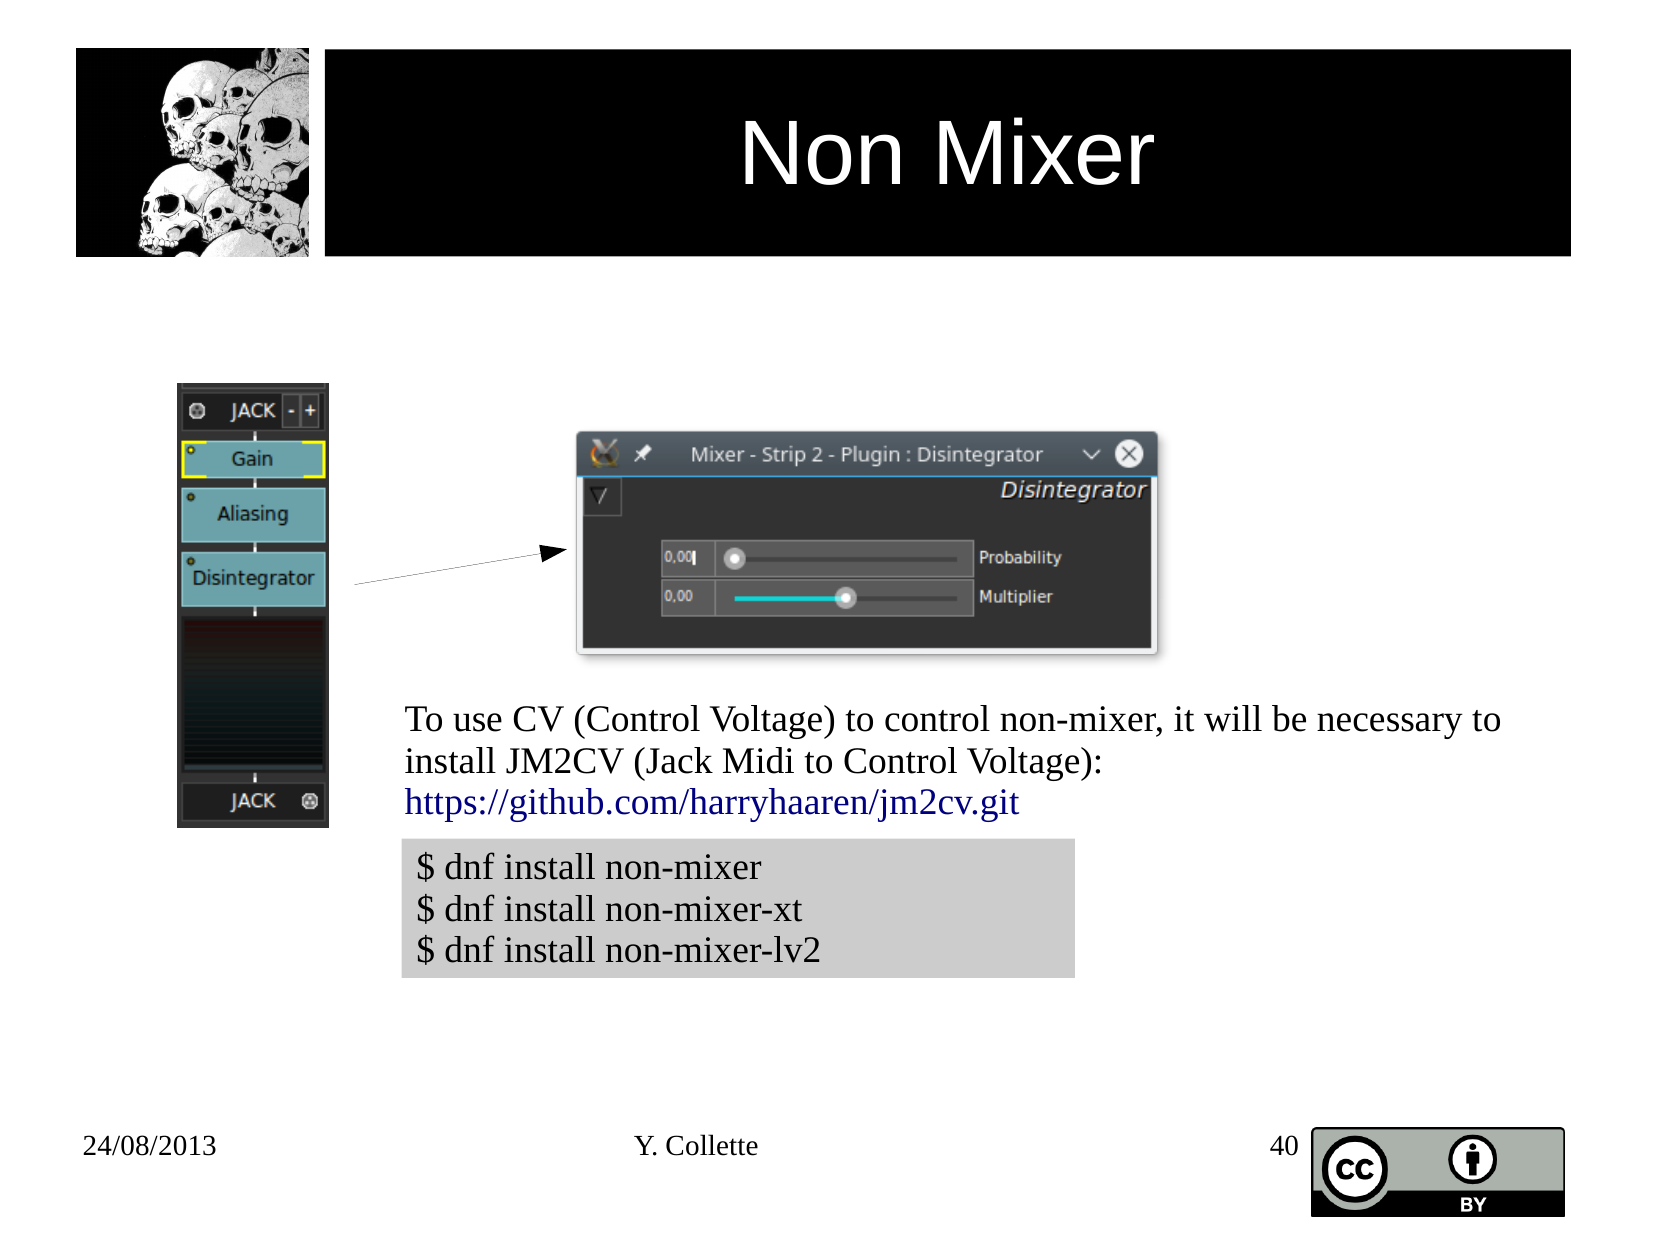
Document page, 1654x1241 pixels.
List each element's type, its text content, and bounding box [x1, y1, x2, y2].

text_box $ dnf install non-mixer $ dnf install non-mixer-xt $ dnf install non-mixer-lv2 [401, 838, 1075, 978]
picture [76, 48, 309, 257]
text_box To use CV (Control Voltage) to control non-mixer, it will be necessary to install JM2CV (Jack Midi to Control Voltage): https://github.com/harryhaaren/jm2cv.git [389, 690, 1524, 831]
picture [1311, 1127, 1565, 1217]
picture [566, 421, 1178, 675]
picture [177, 383, 329, 828]
title Non Mixer [324, 49, 1571, 257]
